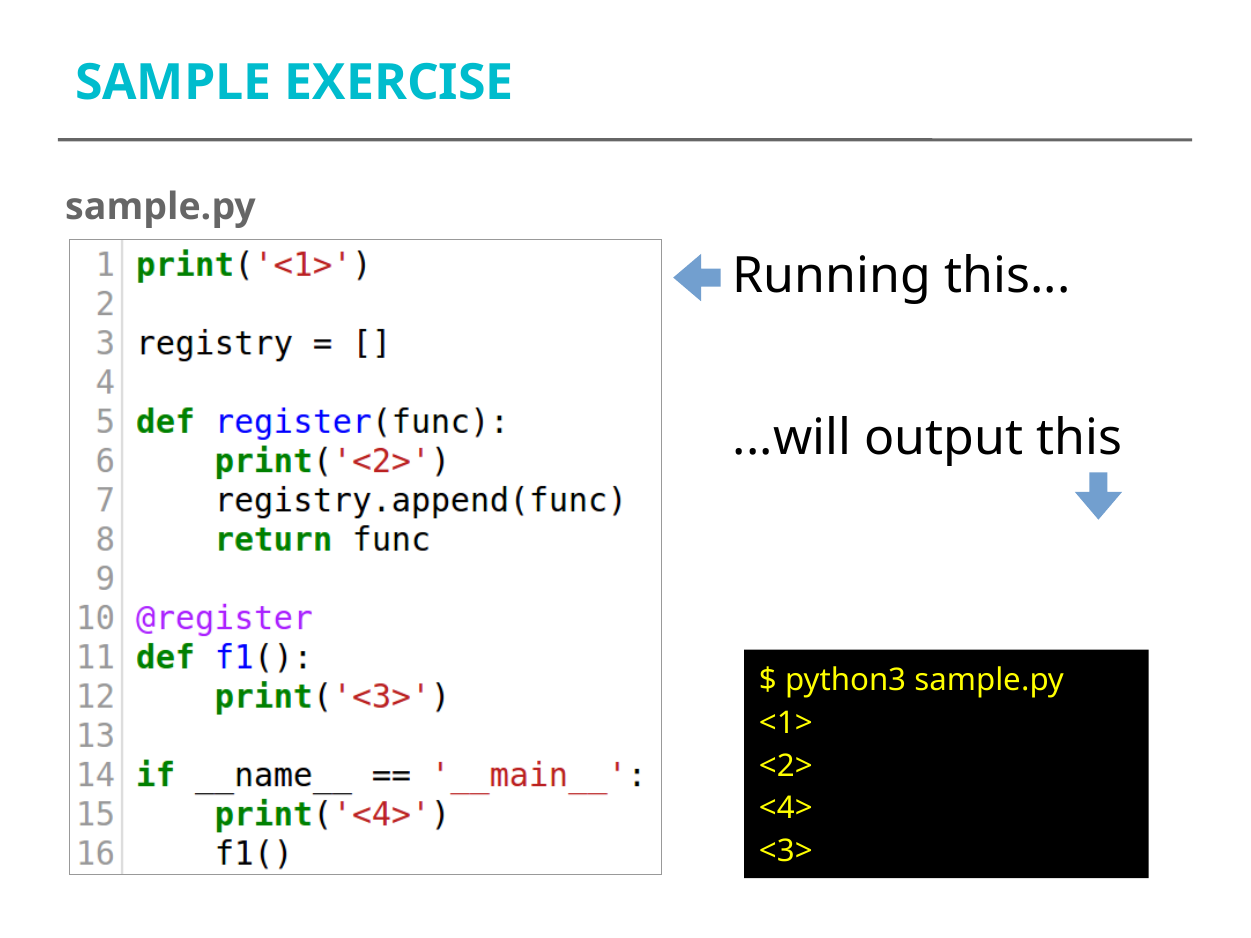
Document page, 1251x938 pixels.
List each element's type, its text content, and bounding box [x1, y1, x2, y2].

text_box sample.py [50, 171, 297, 237]
list Running this... ...will output this [720, 230, 1146, 910]
text_box [673, 253, 721, 302]
text_box [1074, 472, 1123, 520]
title SAMPLE EXERCISE [62, 37, 1188, 122]
picture [69, 239, 662, 875]
